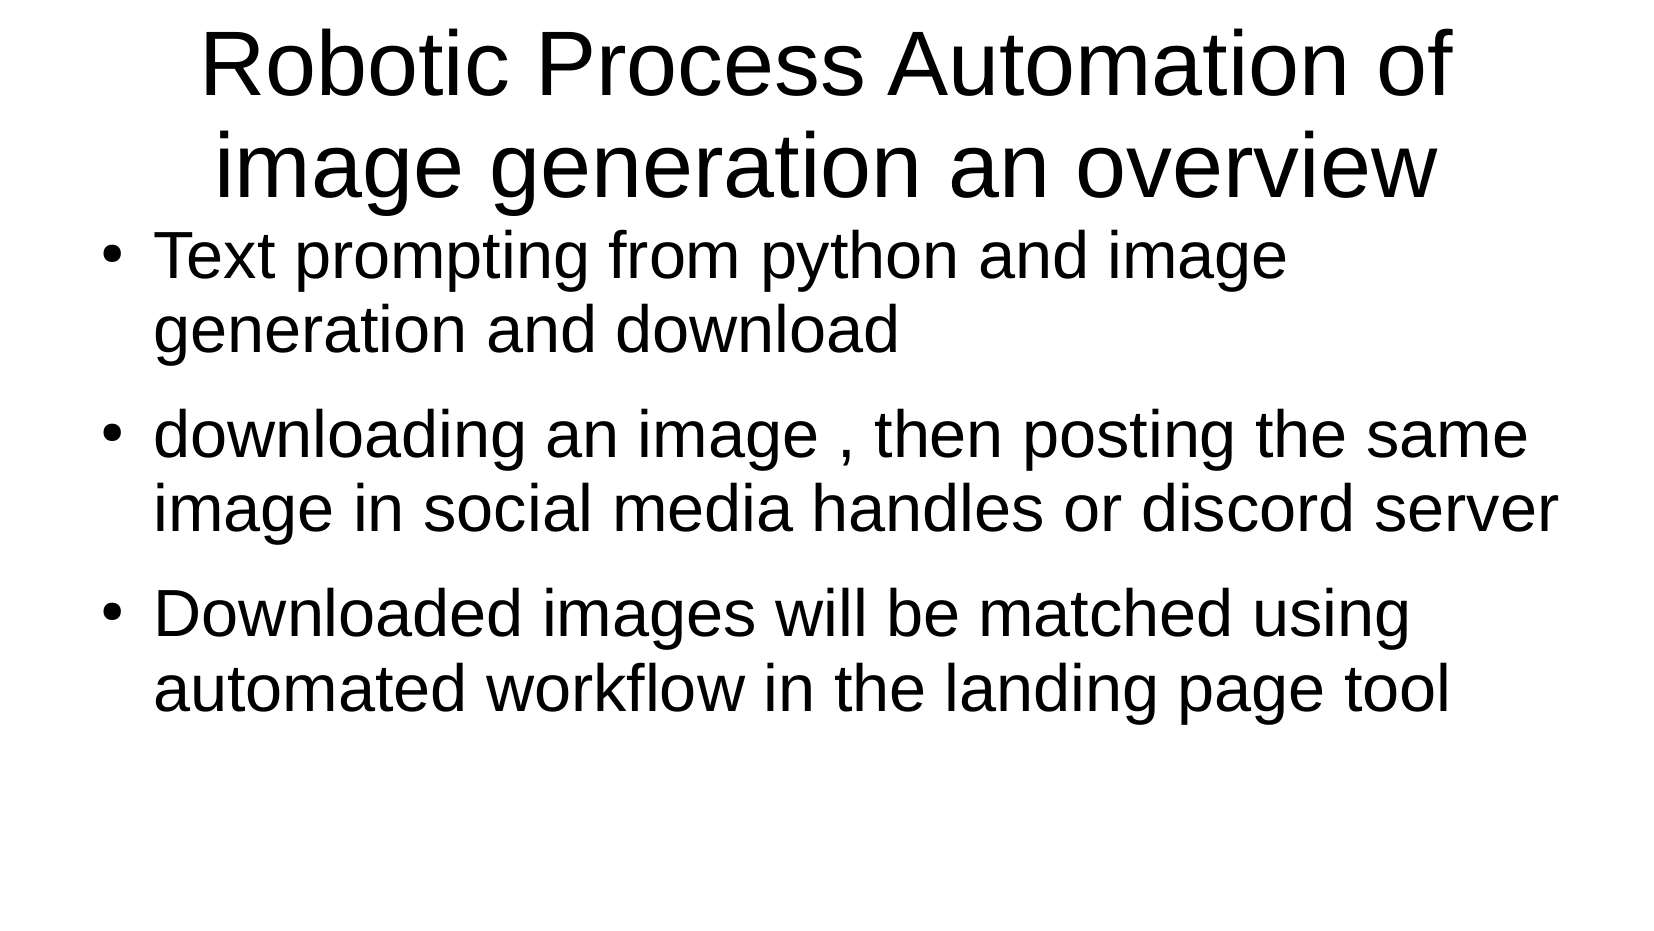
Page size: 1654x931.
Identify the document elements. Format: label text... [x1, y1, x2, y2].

list Text prompting from python and image generation and download downloading an image , then posting the same image in social media handles or discord server Downloaded images will be matched using automated workflow in the landing page tool [82, 217, 1571, 758]
title Robotic Process Automation of image generation an overview [82, 12, 1571, 217]
